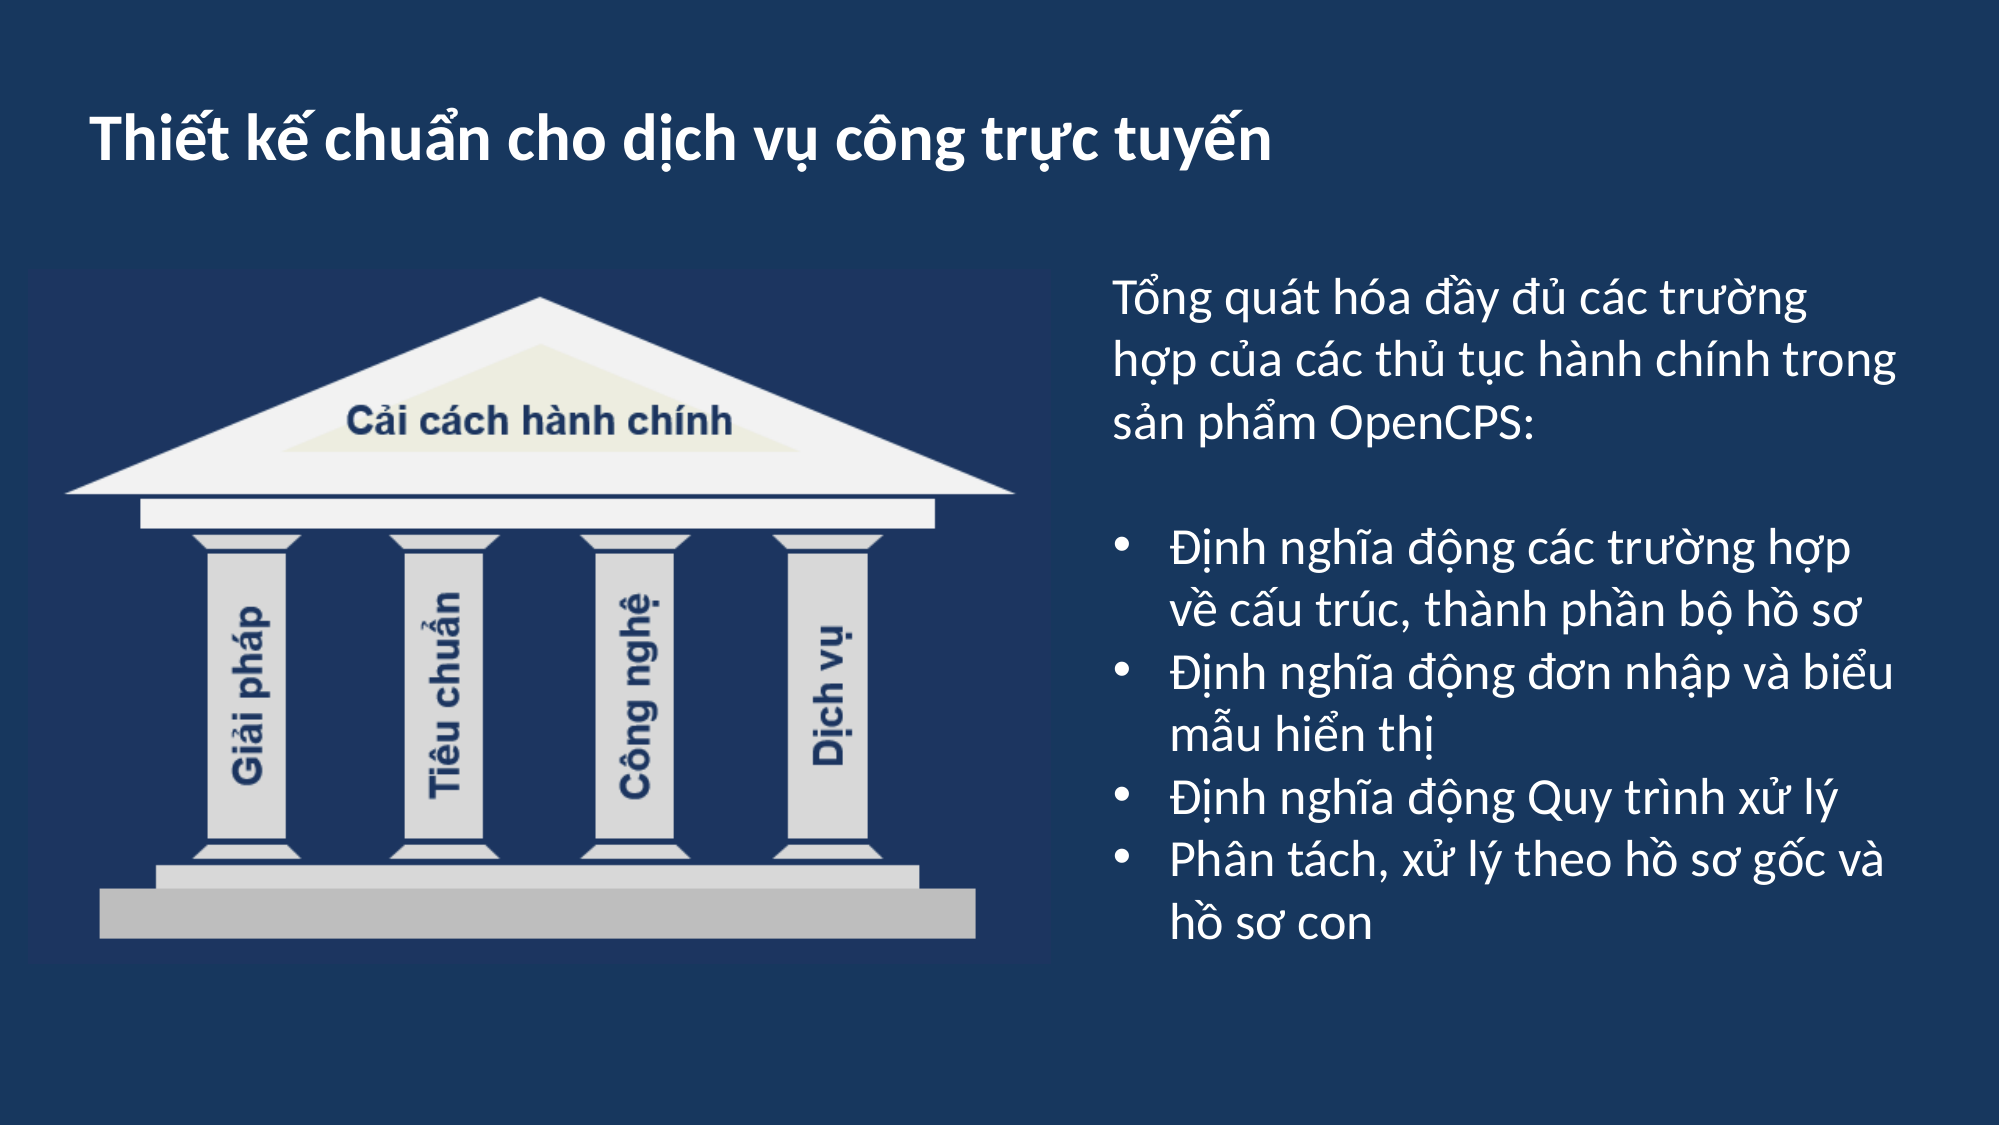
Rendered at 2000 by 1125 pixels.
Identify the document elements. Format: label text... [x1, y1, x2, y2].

picture [28, 269, 1051, 964]
text_box Thiết kế chuẩn cho dịch vụ công trực tuyến [74, 86, 1290, 182]
text_box Tổng quát hóa đầy đủ các trường hợp của các thủ tục hành chính trong sản phẩm OpenCPS: Định nghĩa động các trường hợp về cấu trúc, thành phần bộ hồ sơ Định nghĩa động đơn nhập và biểu mẫu hiển thị Định nghĩa động Quy trình xử lý Phân tách, xử lý theo hồ sơ gốc và hồ sơ con [1098, 254, 1921, 1020]
